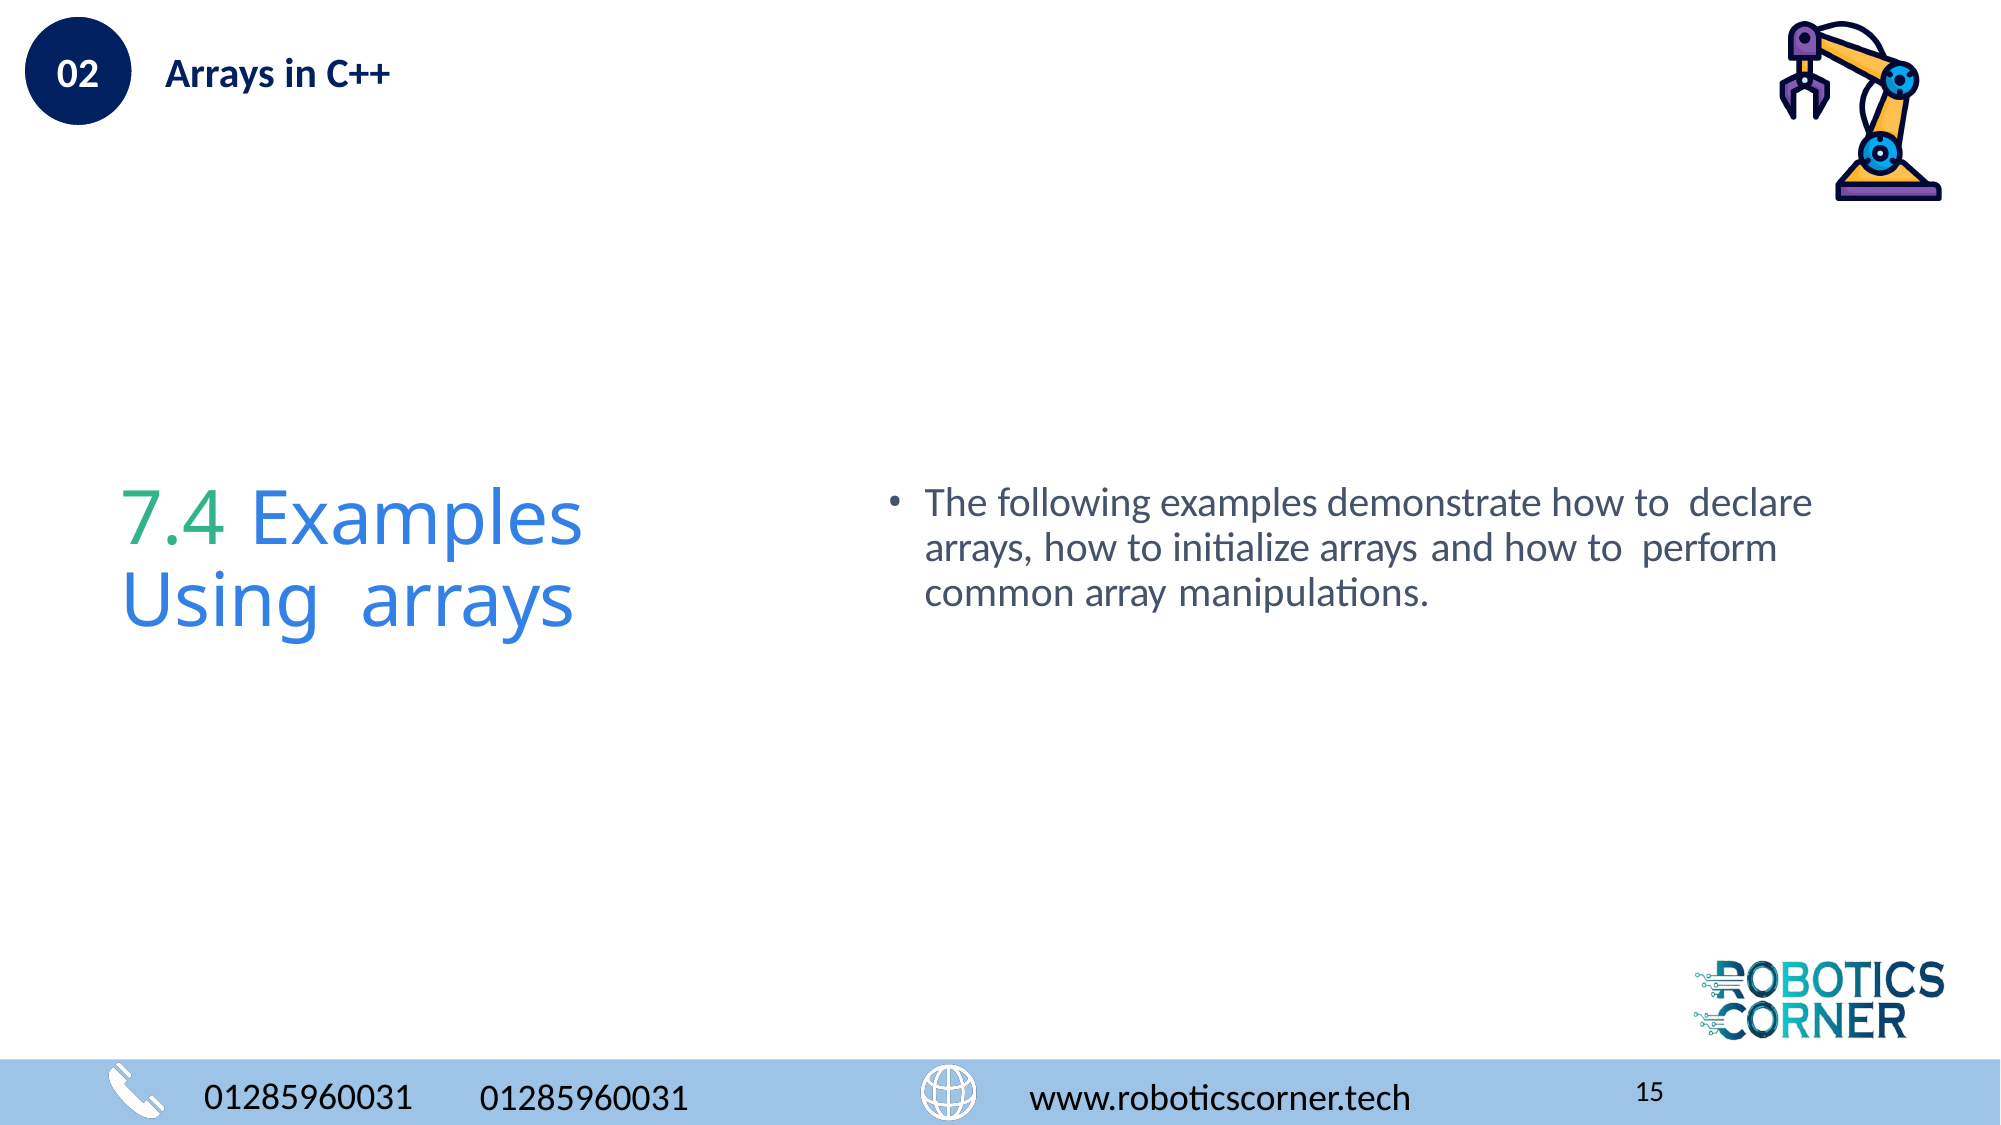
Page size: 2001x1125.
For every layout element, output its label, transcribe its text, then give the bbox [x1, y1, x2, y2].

picture [915, 1059, 981, 1125]
text_box 02 [22, 14, 134, 128]
text_box The following examples demonstrate how to declare arrays, how to initialize arrays and how to perform common array manipulations. [885, 473, 1851, 616]
picture [1771, 21, 1950, 201]
picture [1680, 859, 1953, 1059]
picture [103, 1057, 170, 1124]
text_box Arrays in C++ [150, 38, 622, 103]
title 7.4 Examples Using arrays [117, 466, 718, 666]
